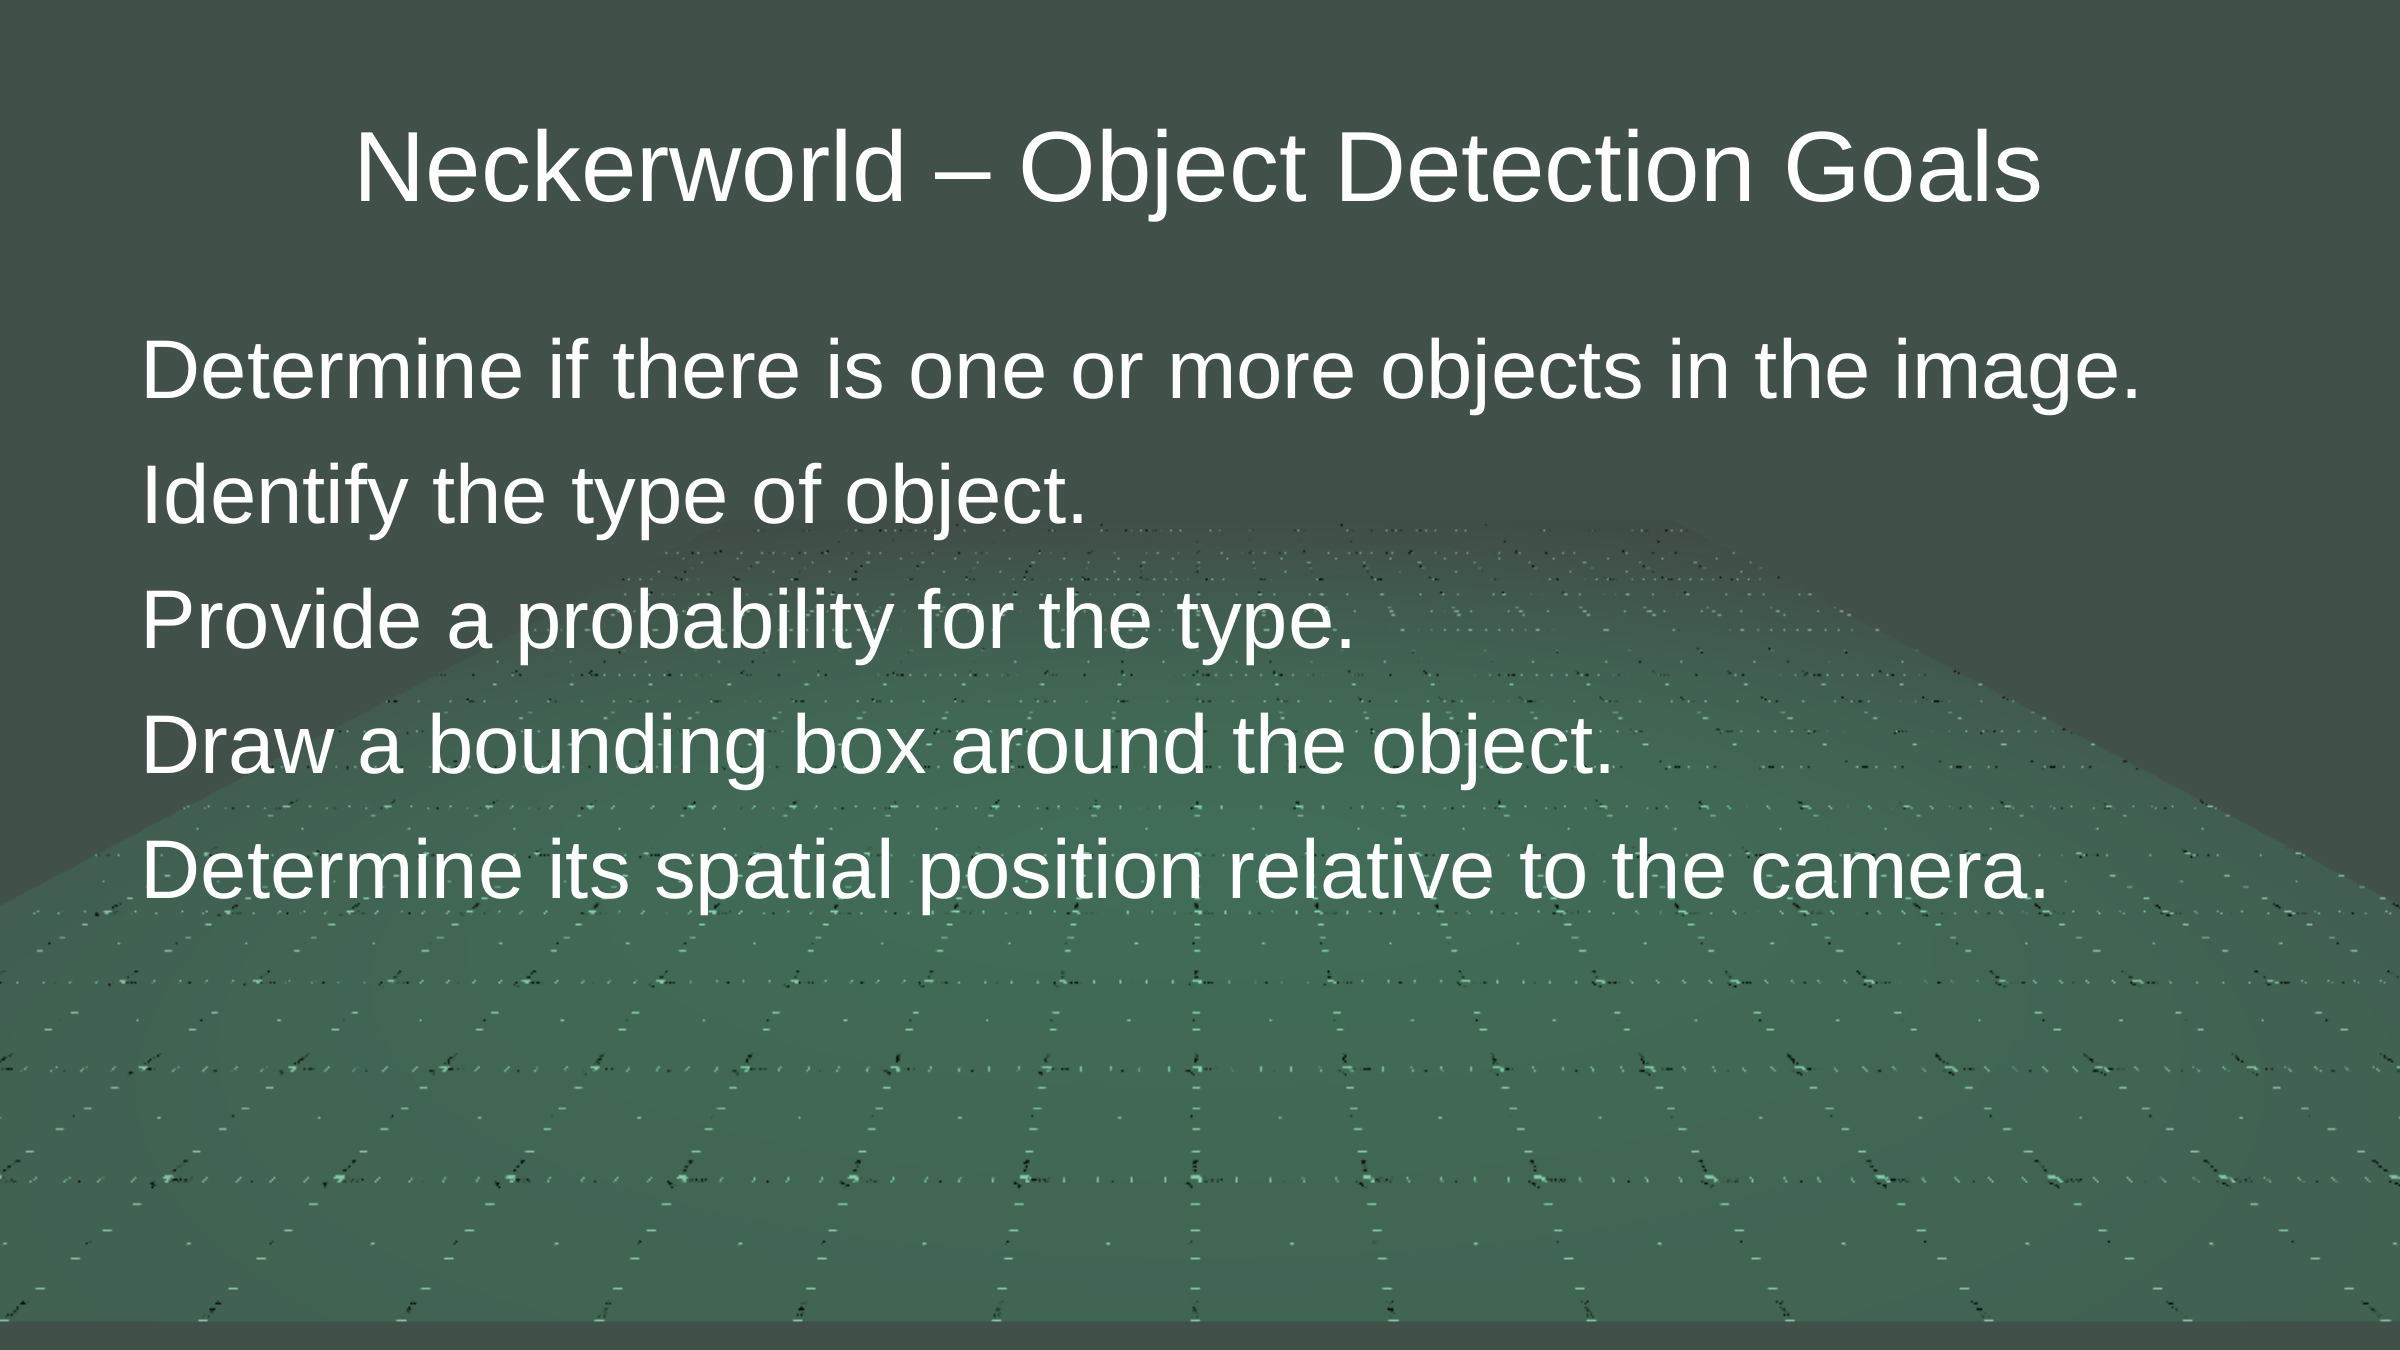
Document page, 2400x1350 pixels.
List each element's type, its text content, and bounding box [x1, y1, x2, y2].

list Determine if there is one or more objects in the image. Identify the type of object. Provide a probability for the type. Draw a bounding box around the object. Determine its spatial position relative to the camera. [140, 322, 2301, 1214]
picture [0, 0, 2400, 1350]
title Neckerworld – Object Detection Goals [120, 53, 2280, 280]
